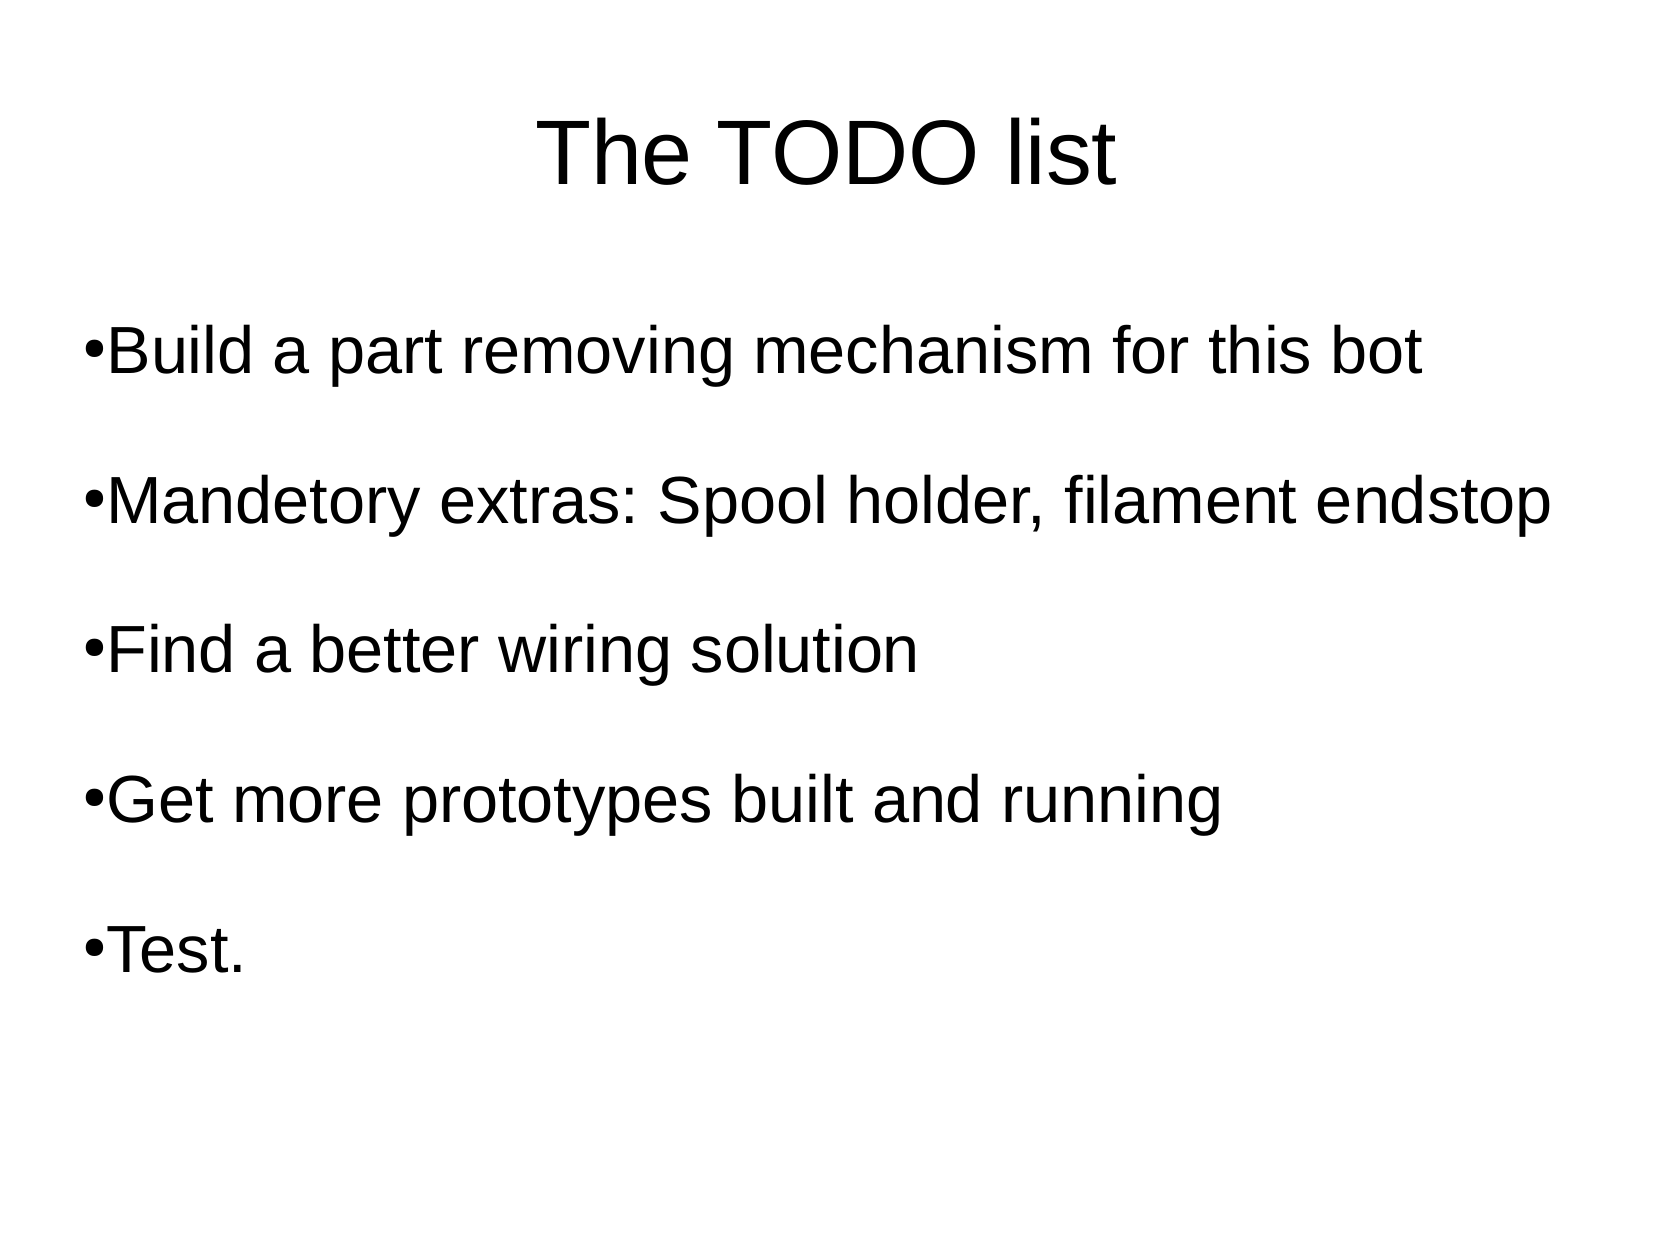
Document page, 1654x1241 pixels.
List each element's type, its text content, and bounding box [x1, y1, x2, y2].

title The TODO list [82, 49, 1571, 257]
subtitle Build a part removing mechanism for this bot Mandetory extras: Spool holder, filament endstop Find a better wiring solution Get more prototypes built and running Test. [82, 290, 1571, 1010]
